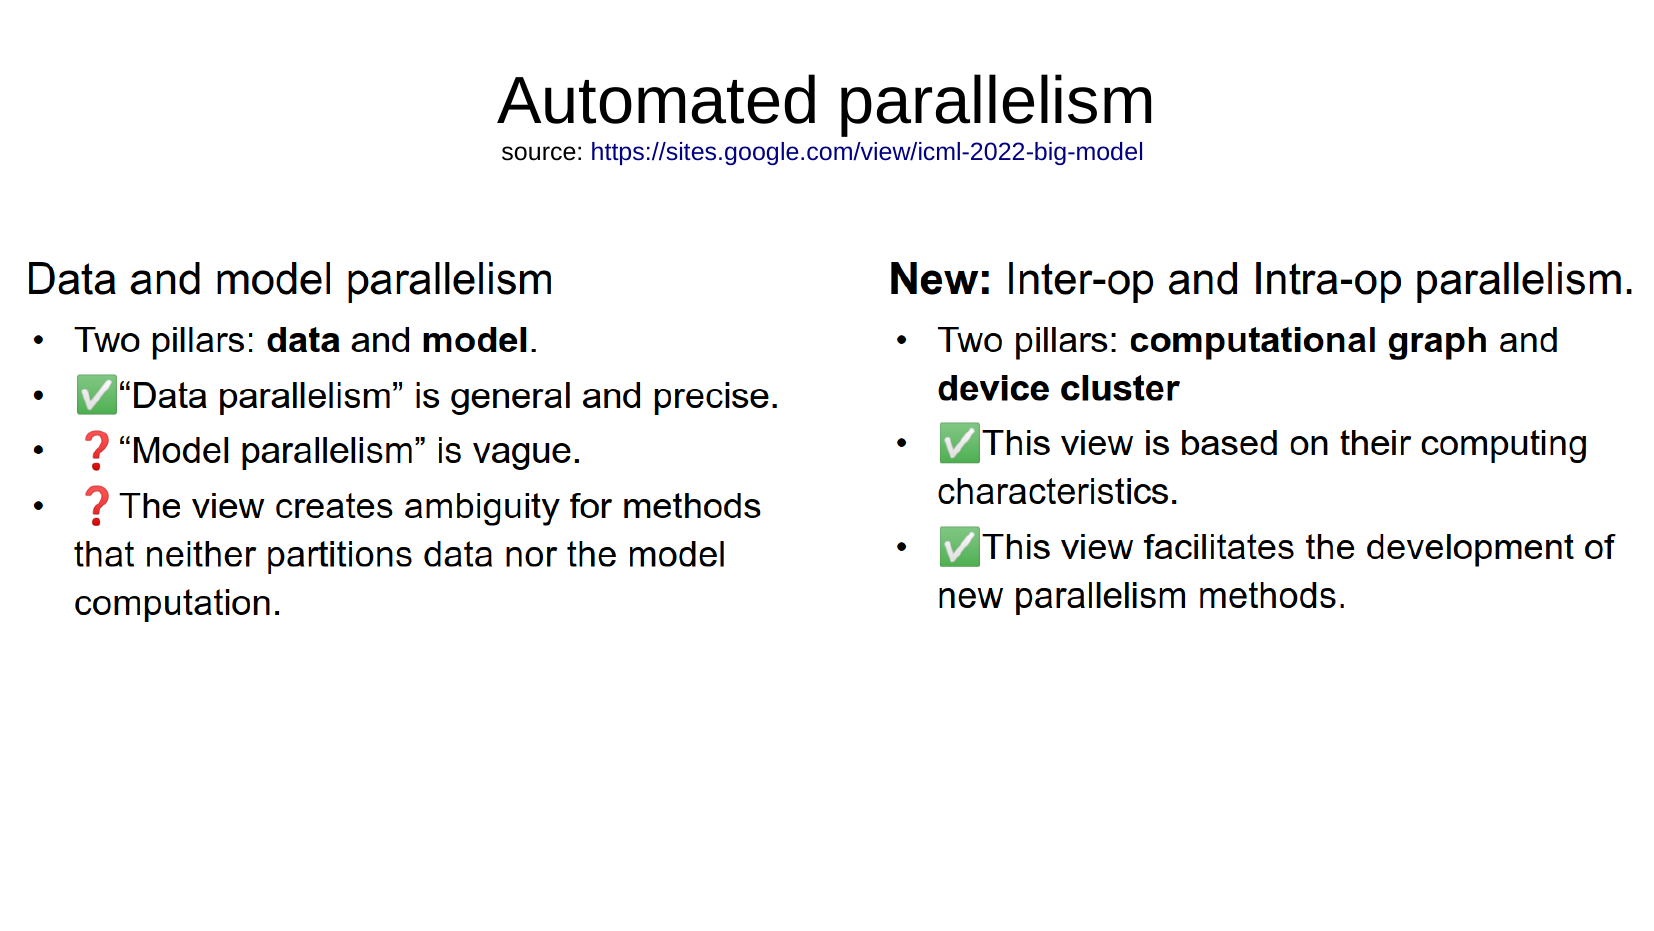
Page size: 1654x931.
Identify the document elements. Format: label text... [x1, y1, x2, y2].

picture [0, 235, 1632, 650]
title Automated parallelism source: https://sites.google.com/view/icml-2022-big-model [82, 37, 1571, 193]
